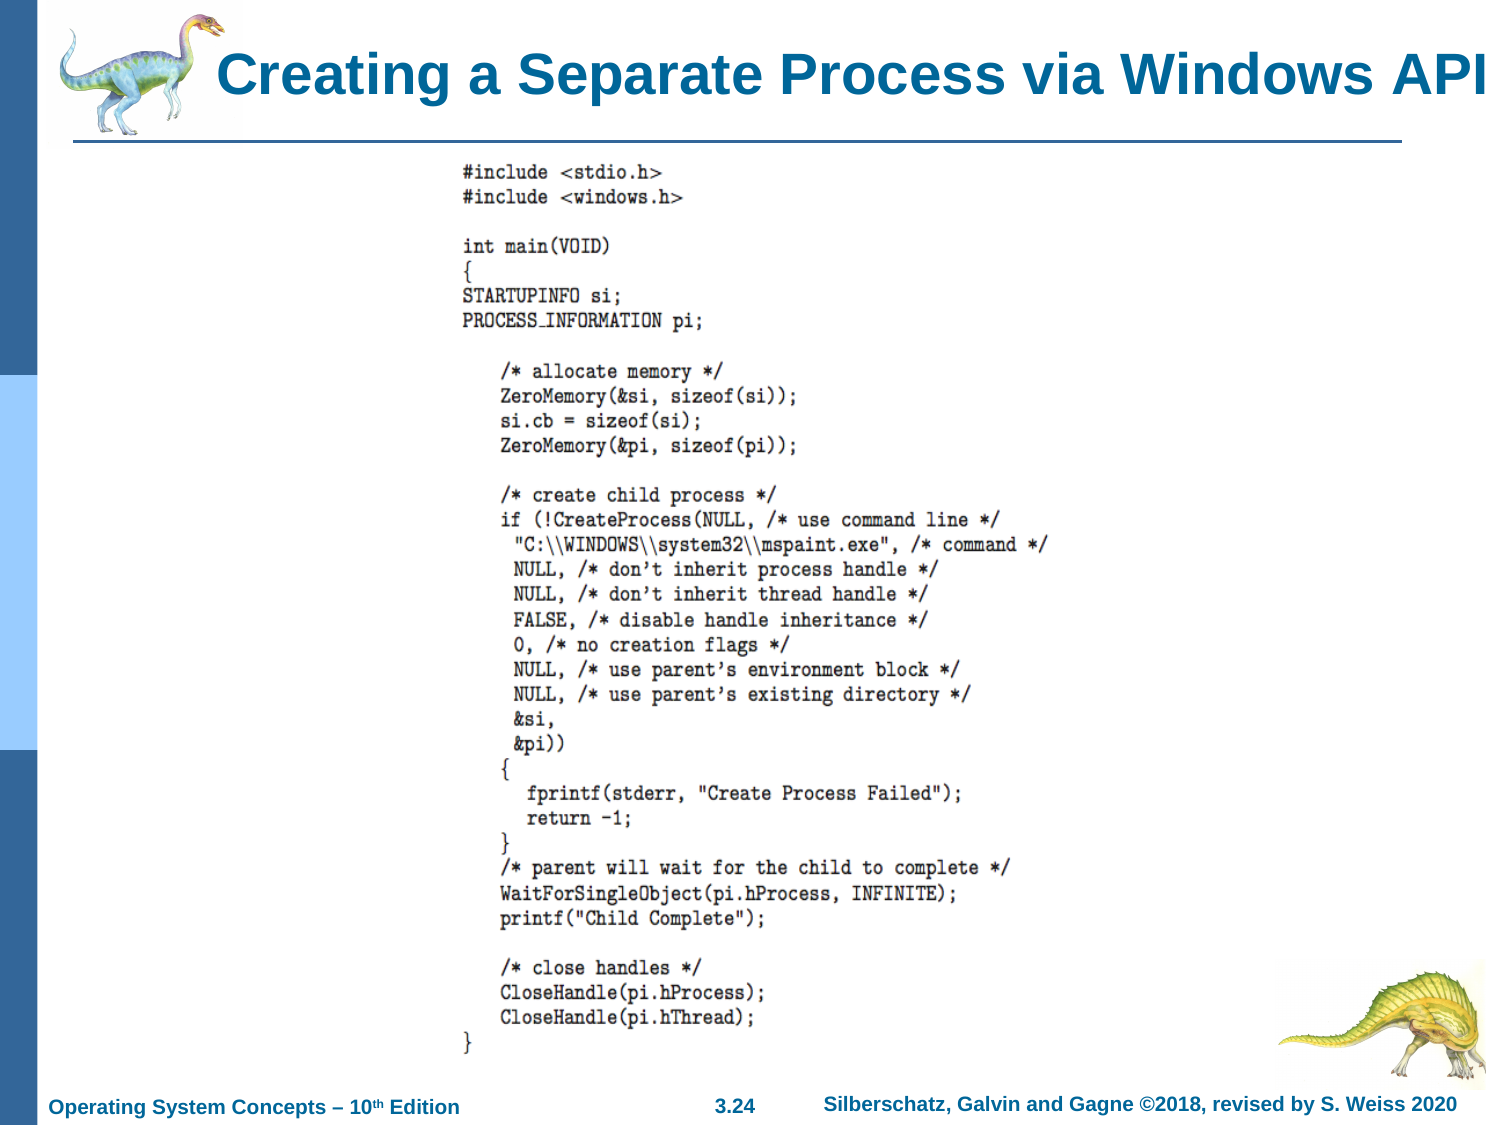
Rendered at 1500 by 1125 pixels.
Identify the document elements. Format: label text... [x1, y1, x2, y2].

picture [1140, 1096, 1148, 1101]
picture [395, 158, 1112, 1067]
picture [1275, 959, 1486, 1090]
picture [46, 0, 243, 149]
title Creating a Separate Process via Windows API [177, 18, 1500, 114]
